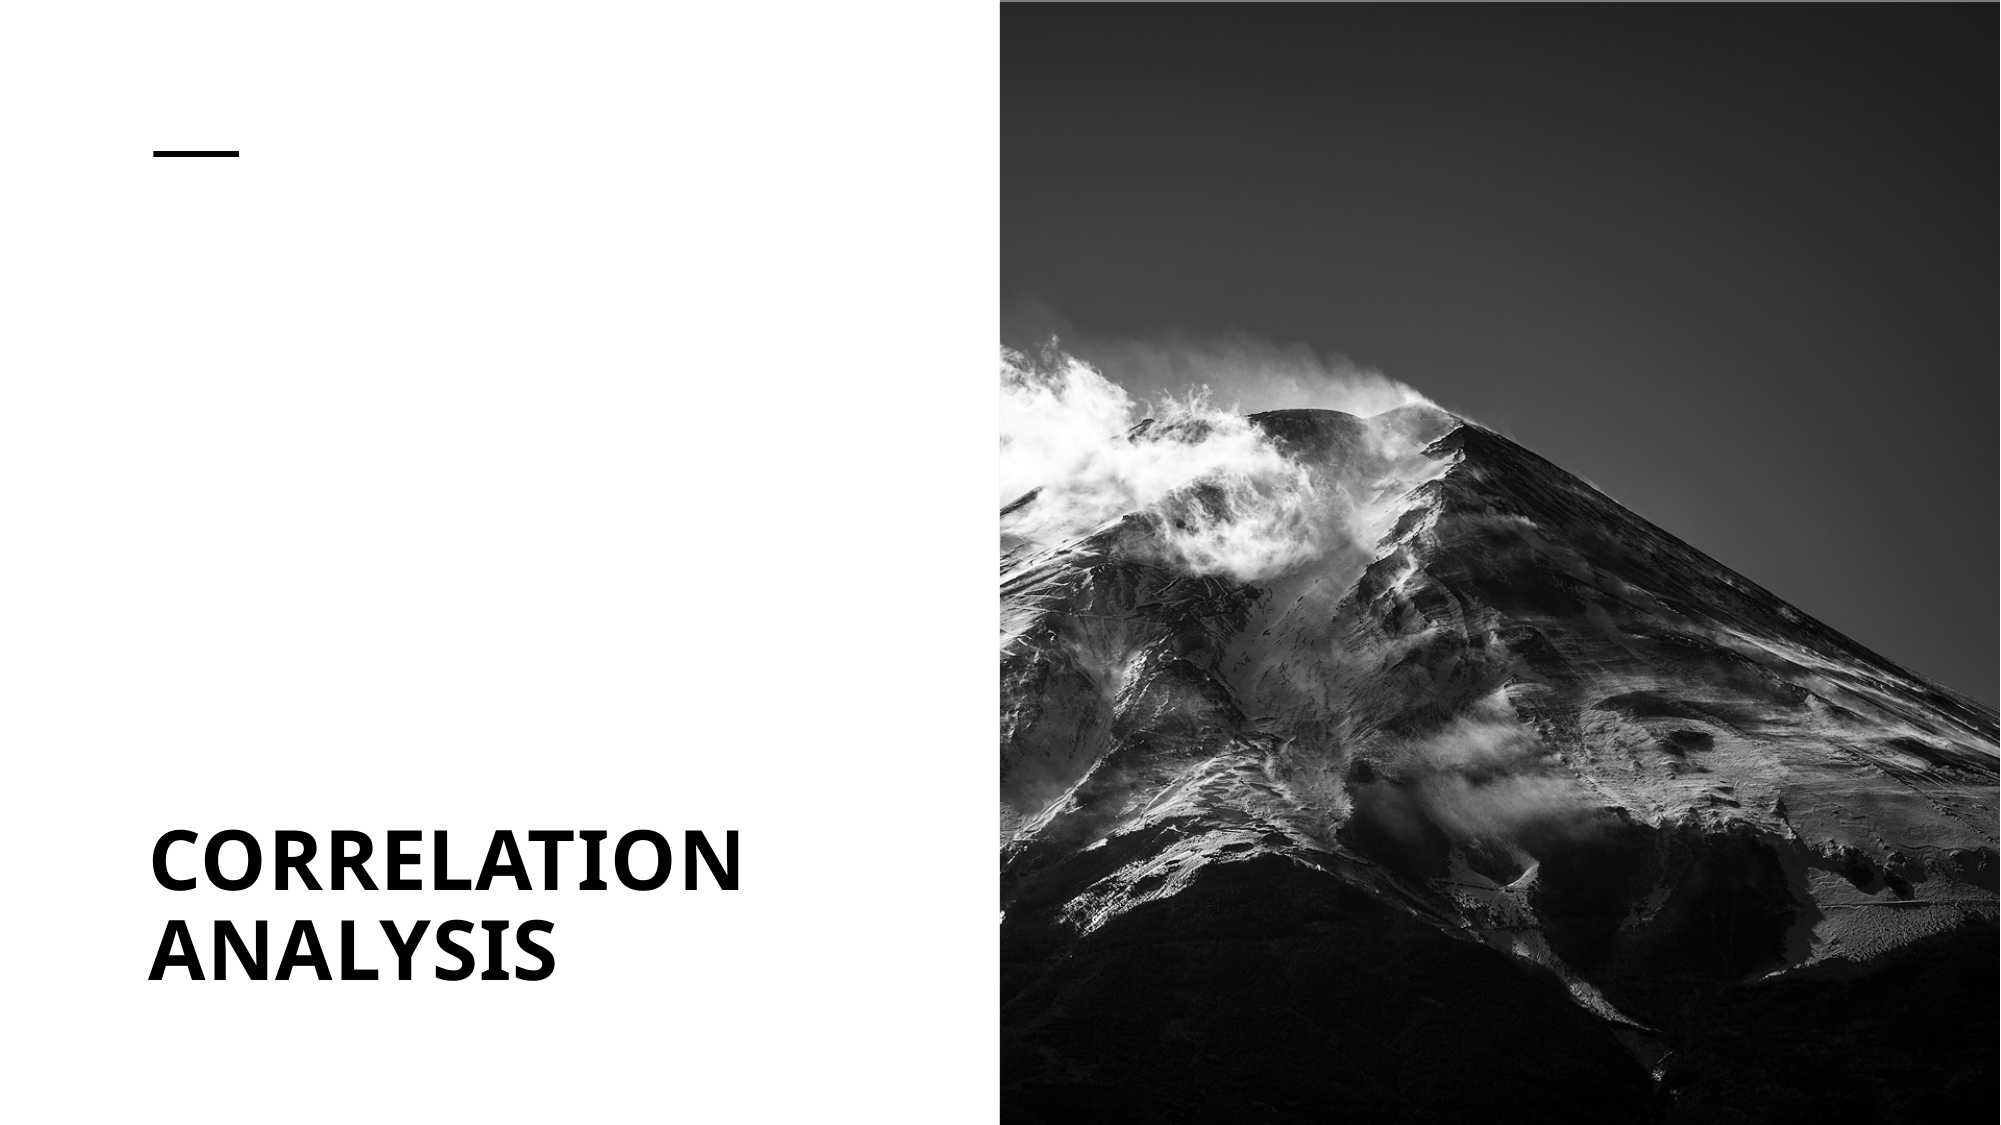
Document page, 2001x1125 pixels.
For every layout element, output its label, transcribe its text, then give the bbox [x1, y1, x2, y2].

title CORRELATION ANALYSIS [133, 196, 902, 1006]
picture [999, 0, 2000, 1125]
